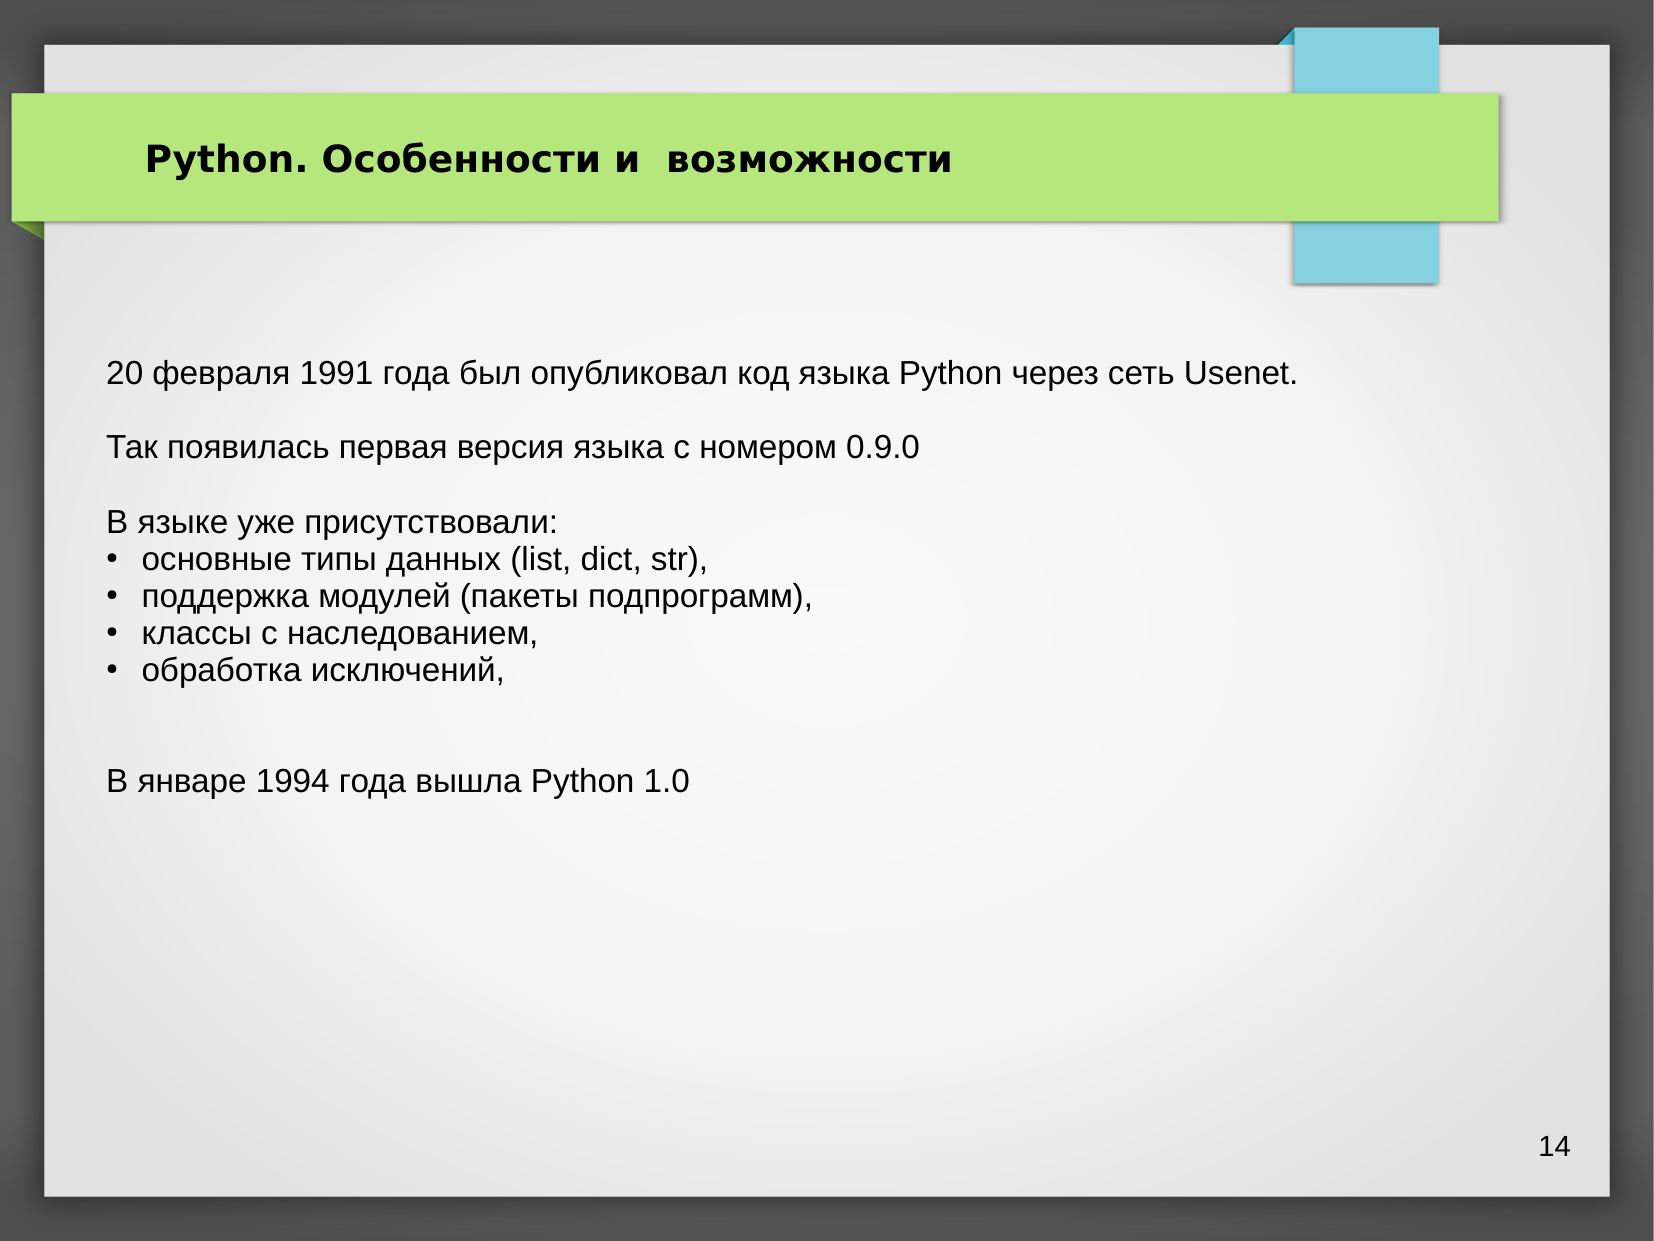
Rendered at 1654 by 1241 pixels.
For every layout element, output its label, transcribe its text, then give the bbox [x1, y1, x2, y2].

picture [0, 0, 1654, 1241]
text_box Python. Особенности и возможности [129, 129, 969, 189]
text_box 20 февраля 1991 года был опубликовал код языка Python через сеть Usenet. Так появилась первая версия языка с номером 0.9.0 В языке уже присутствовали: основные типы данных (list, dict, str), поддержка модулей (пакеты подпрограмм), классы с наследованием, обработка исключений, В январе 1994 года вышла Python 1.0 [106, 318, 1501, 910]
